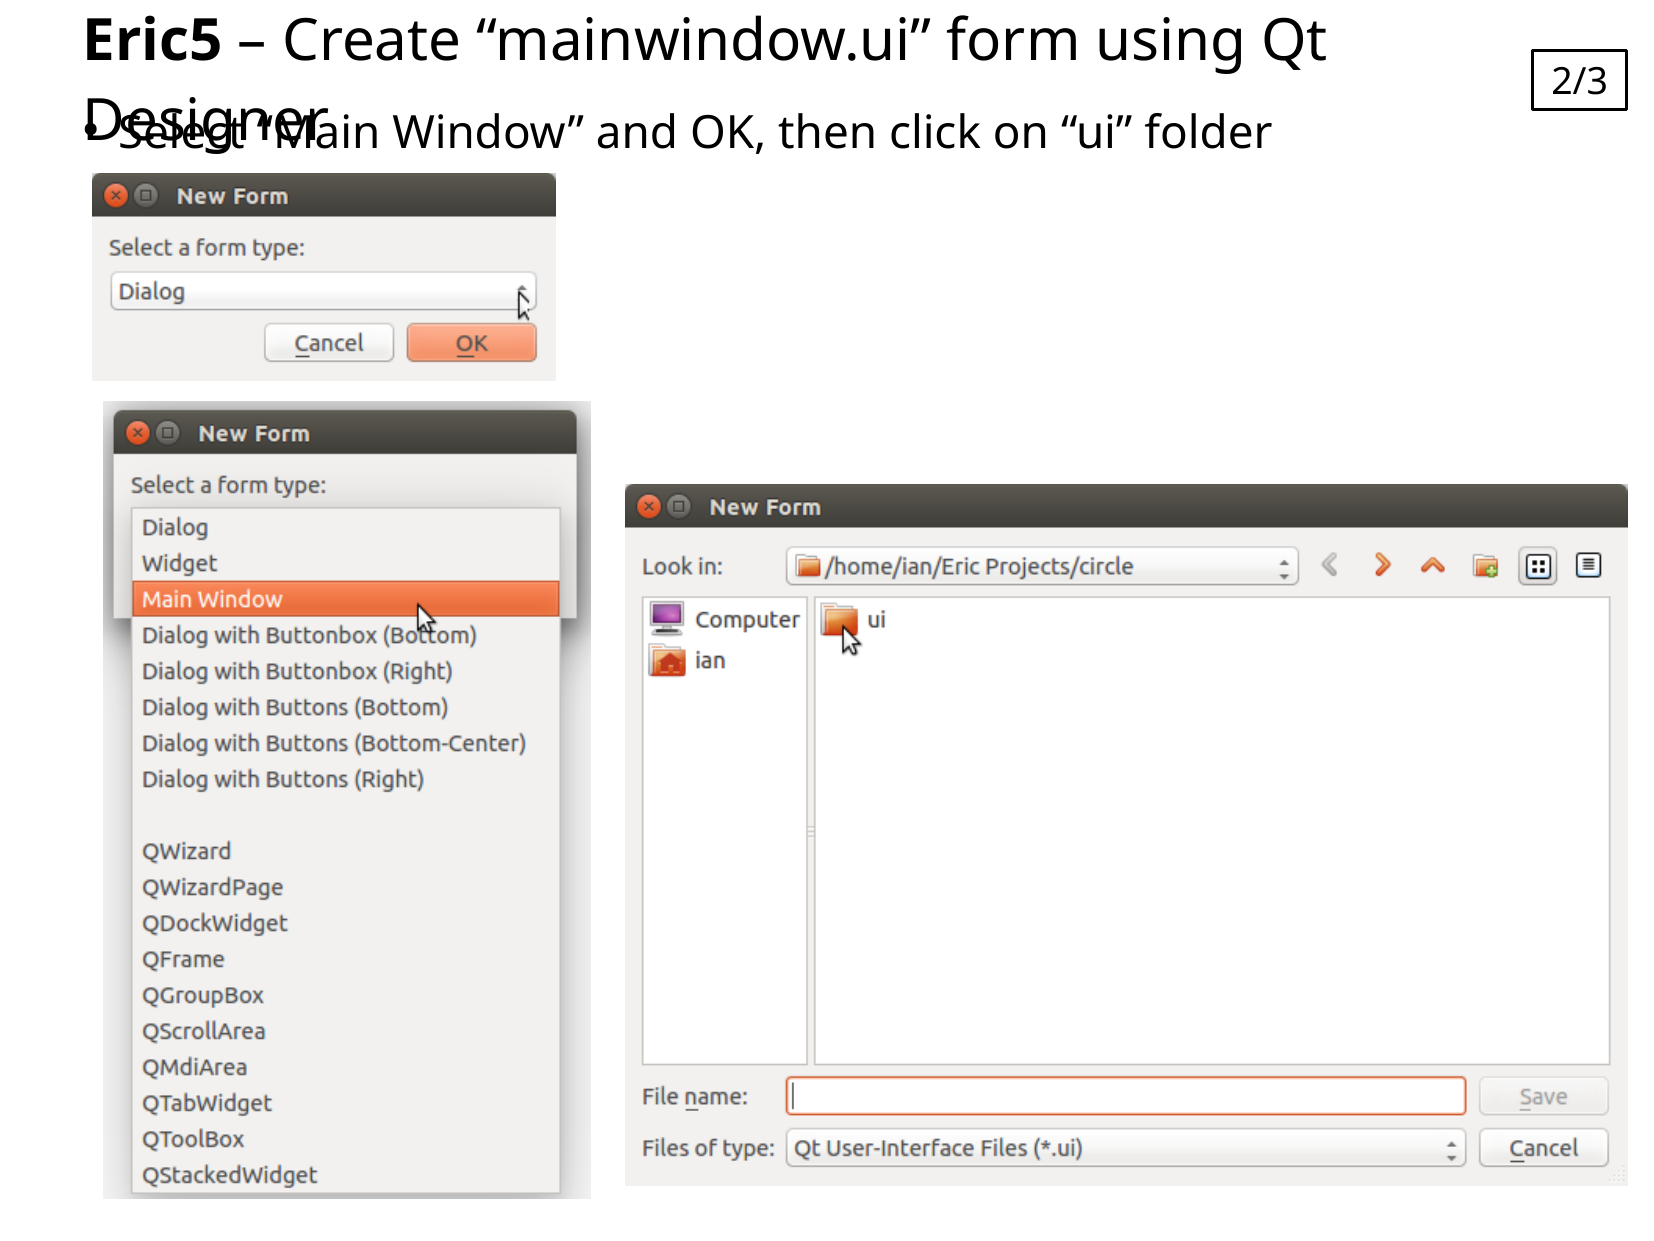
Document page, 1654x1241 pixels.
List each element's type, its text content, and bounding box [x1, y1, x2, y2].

picture [103, 401, 591, 1199]
text_box 2/3 [1532, 50, 1627, 110]
picture [625, 484, 1628, 1186]
text_box Select “Main Window” and OK, then click on “ui” folder [82, 88, 1571, 174]
picture [92, 173, 556, 382]
title Eric5 – Create “mainwindow.ui” form using Qt Designer [82, 39, 1571, 88]
